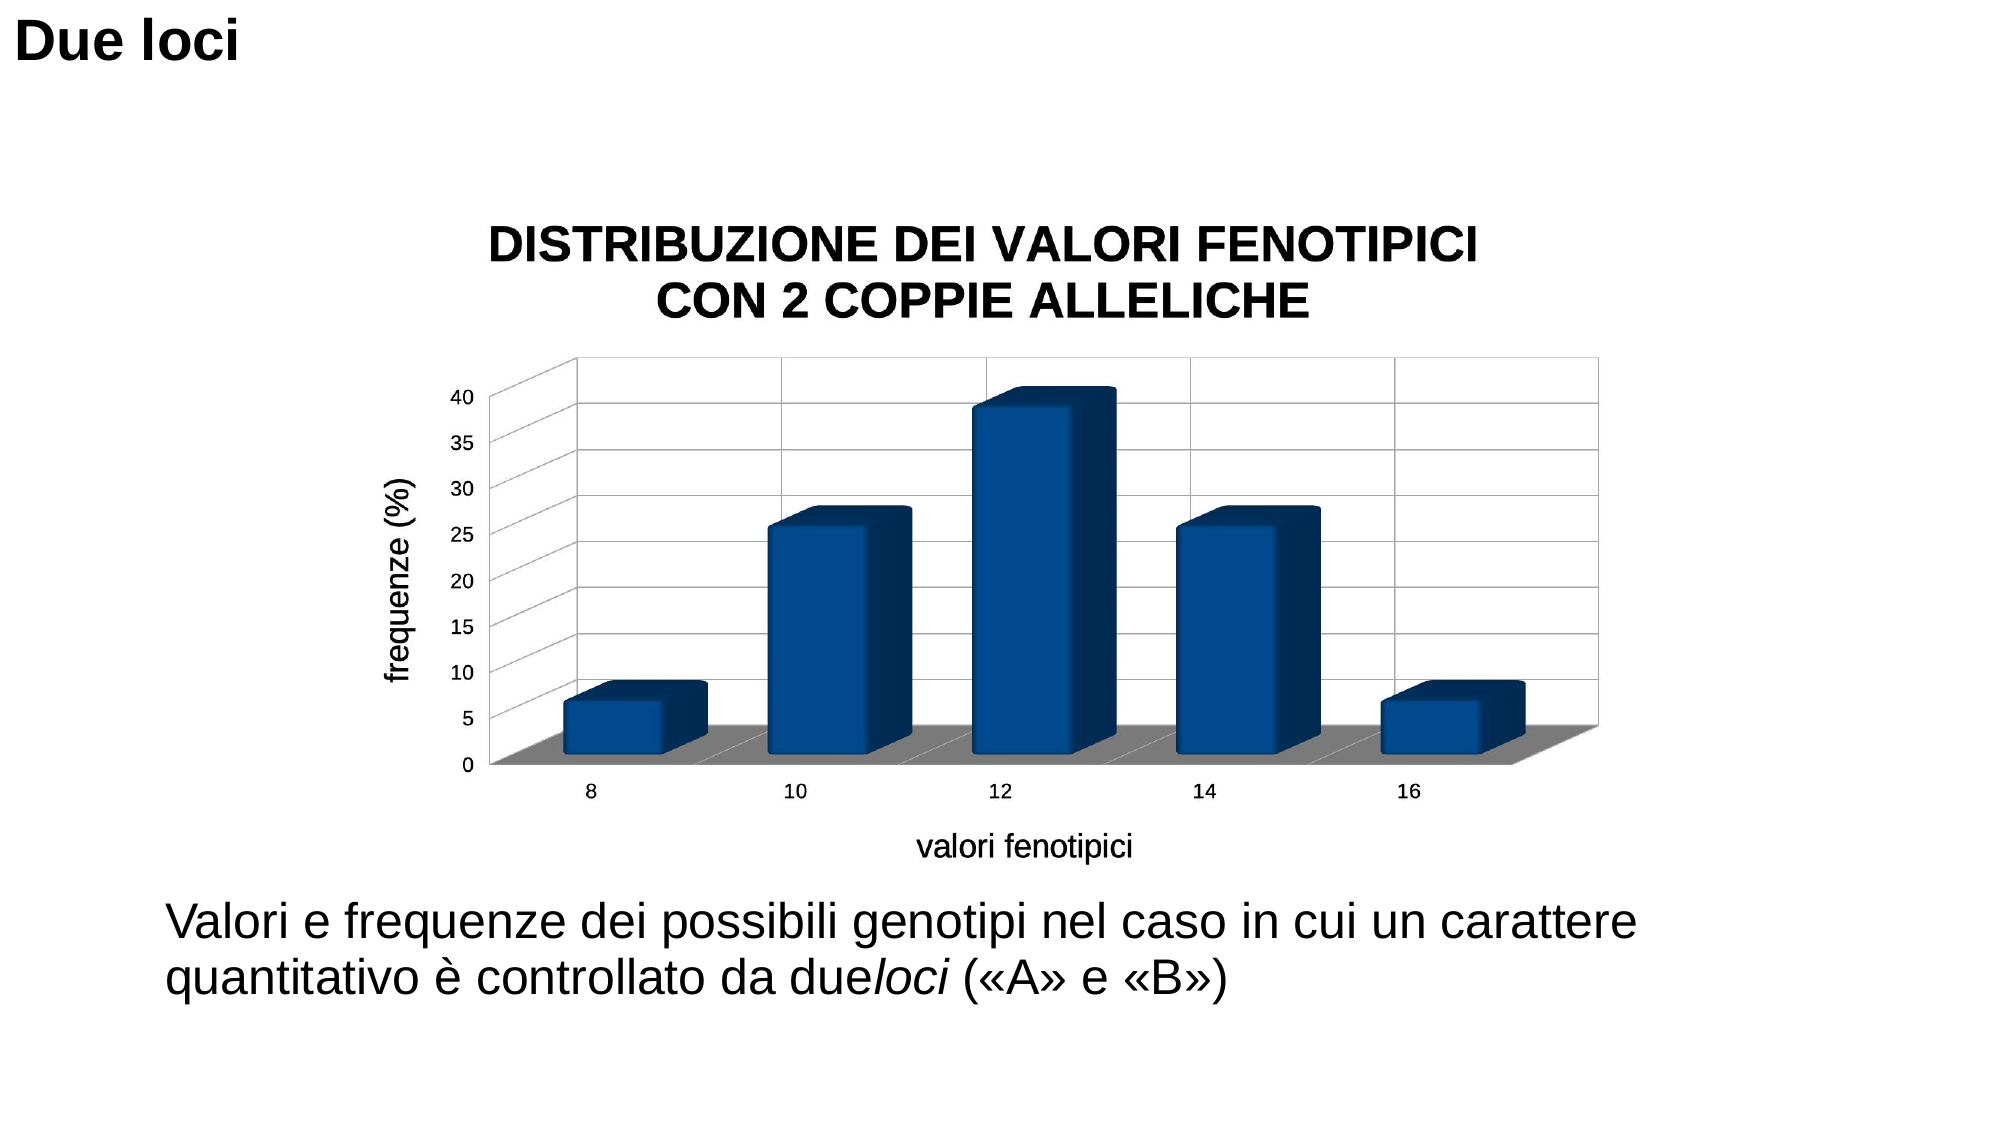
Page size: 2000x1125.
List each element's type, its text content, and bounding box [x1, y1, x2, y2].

picture [341, 177, 1625, 885]
text_box Valori e frequenze dei possibili genotipi nel caso in cui un carattere quantitativo è controllato da dueloci («A» e «B») [150, 885, 1655, 1013]
text_box Due loci [0, 0, 1979, 89]
